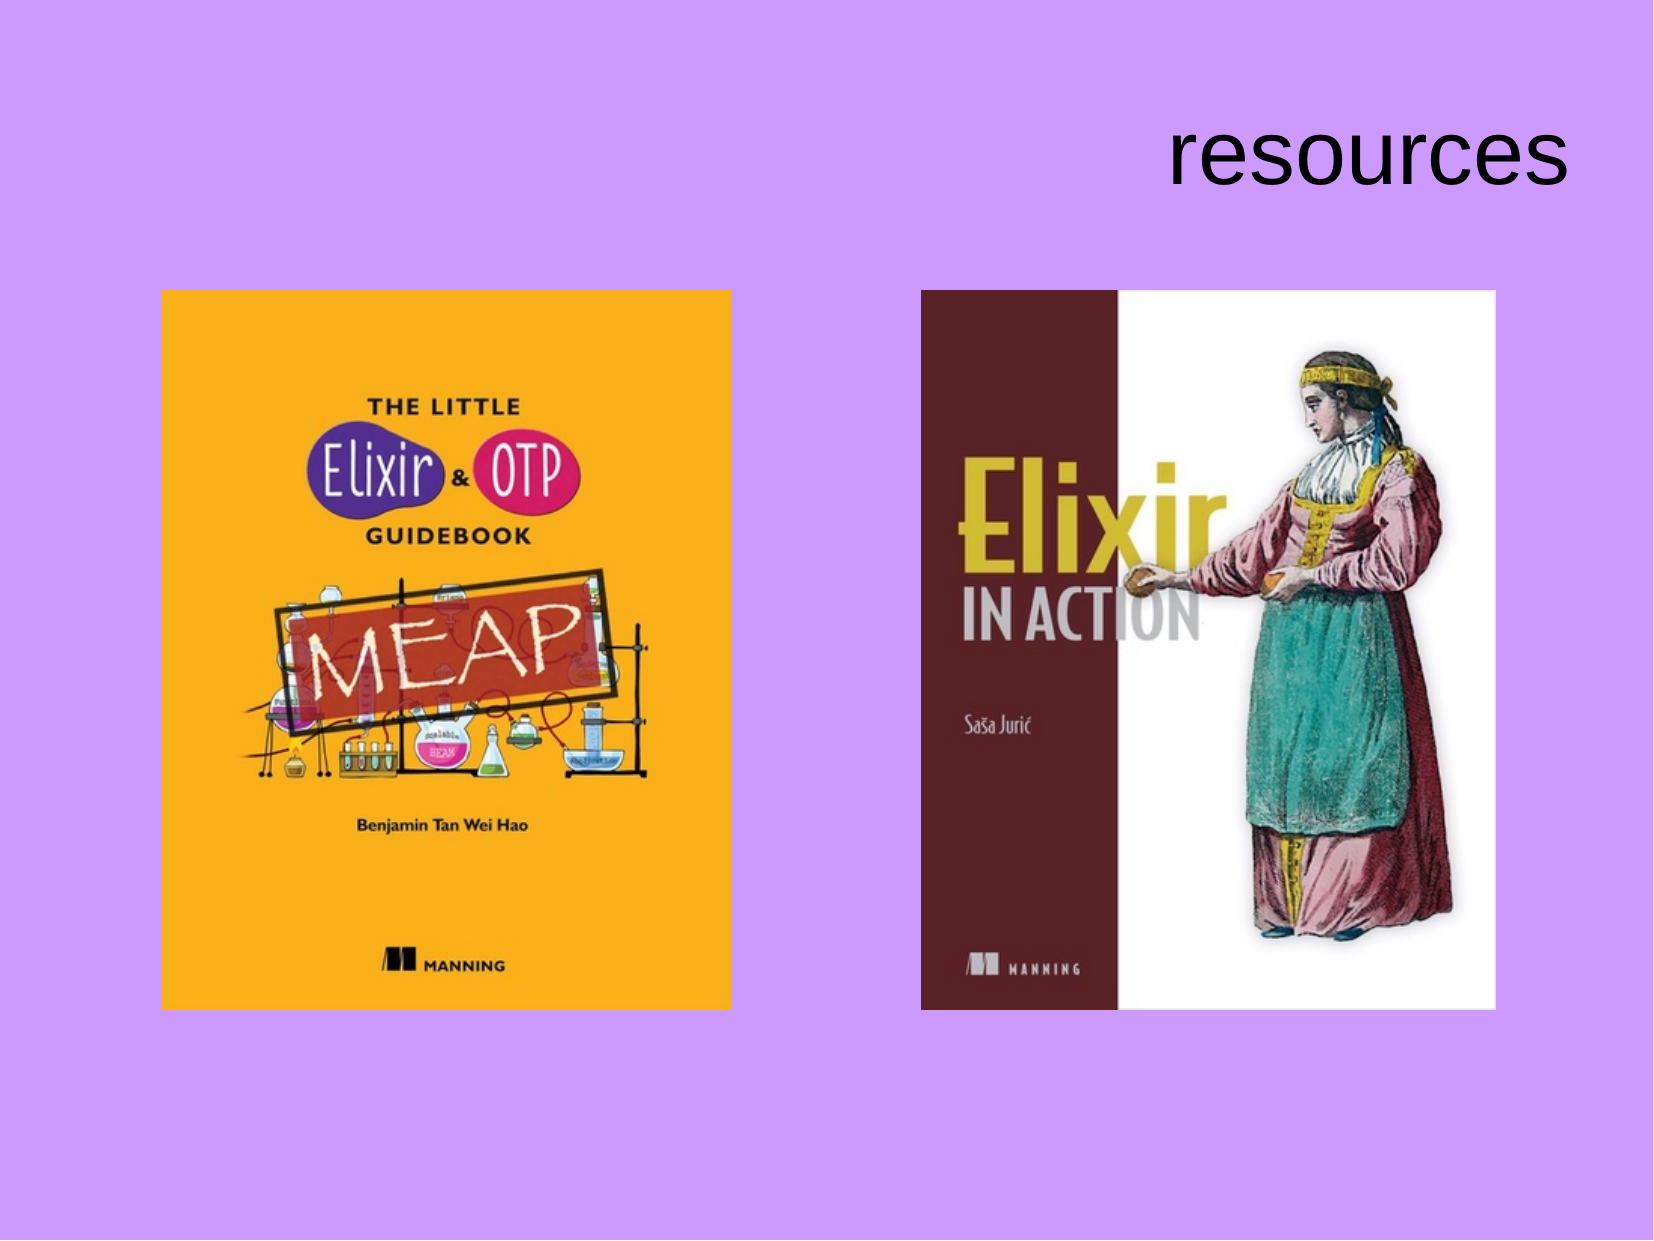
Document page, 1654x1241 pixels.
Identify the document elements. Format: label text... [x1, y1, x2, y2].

picture [161, 290, 731, 1010]
title resources [82, 49, 1571, 257]
picture [921, 290, 1496, 1010]
